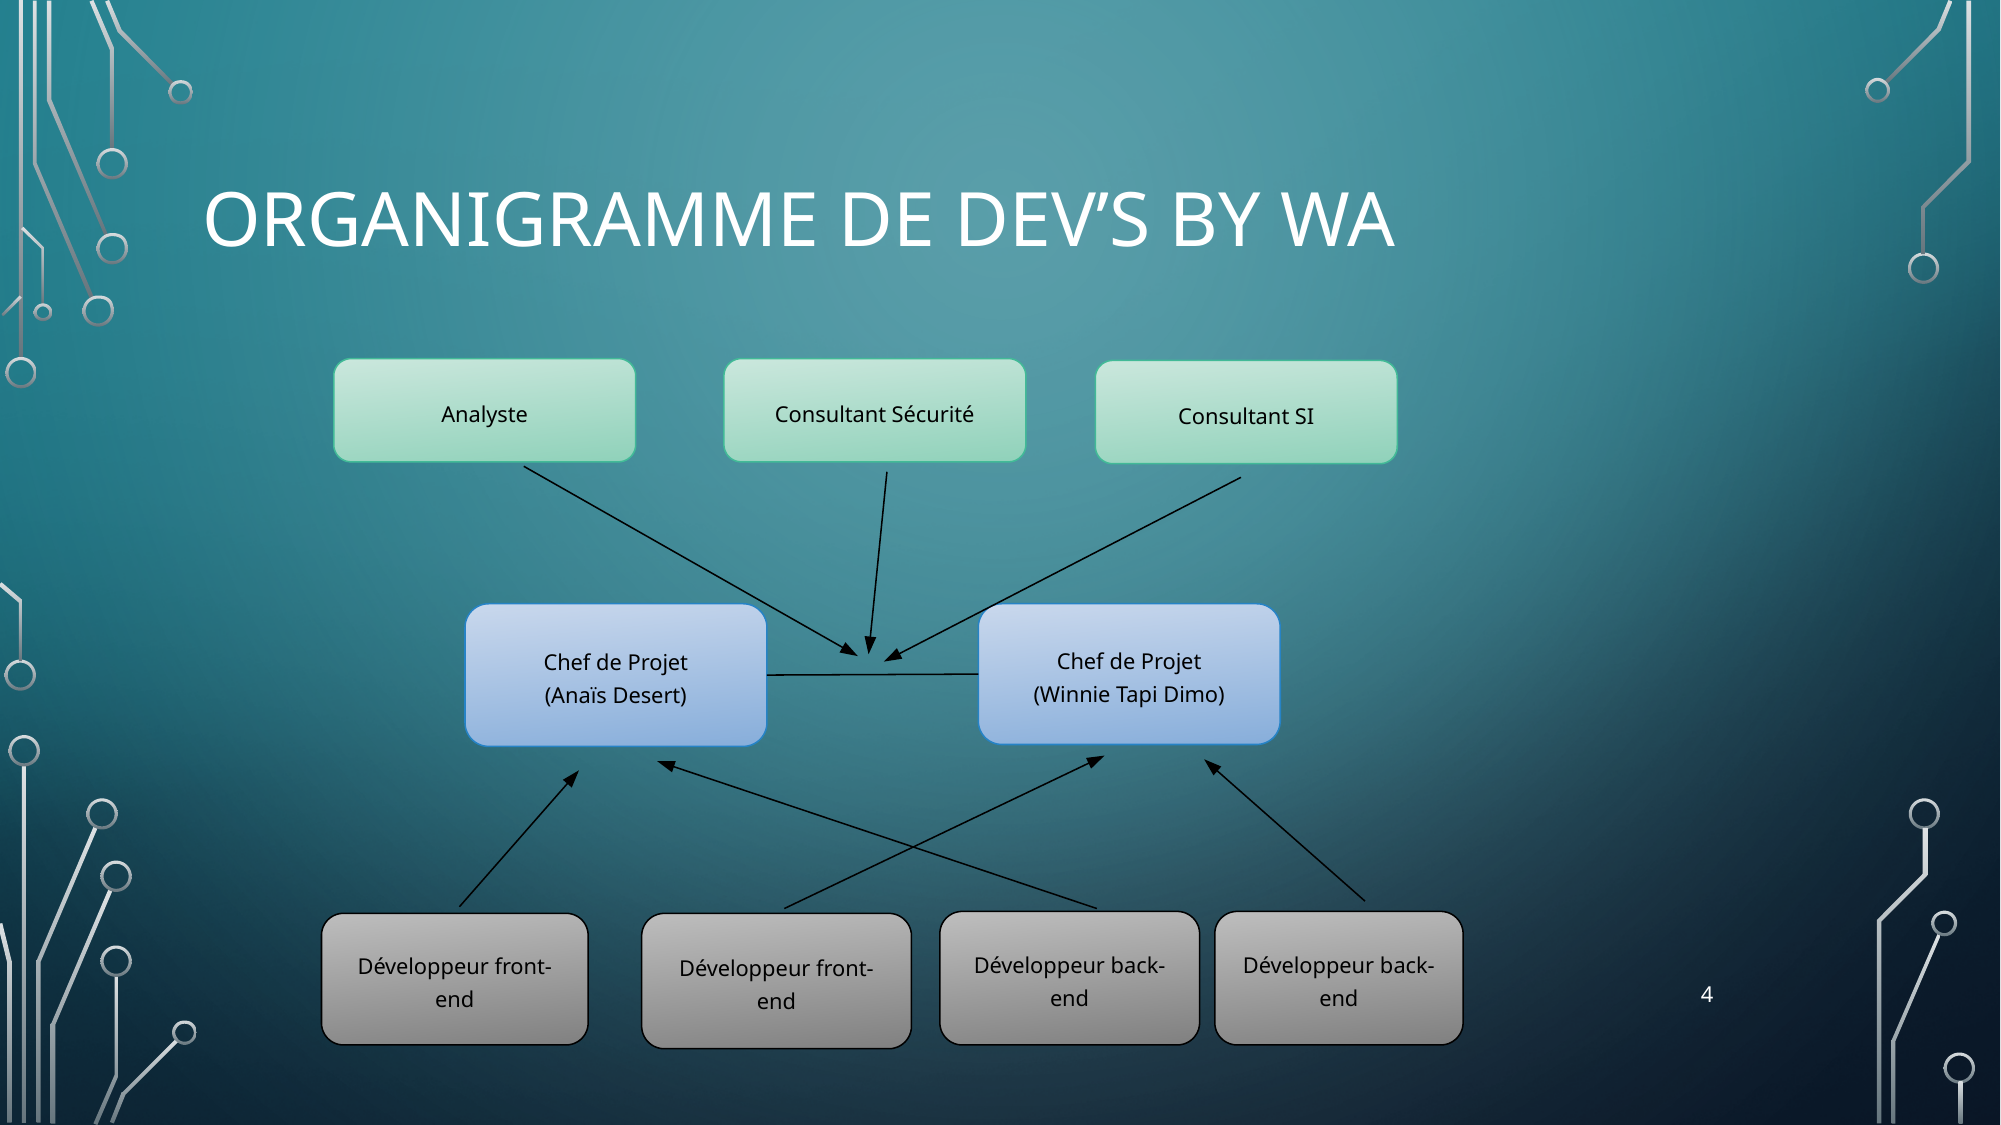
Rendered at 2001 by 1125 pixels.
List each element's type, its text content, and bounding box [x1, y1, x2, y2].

text_box Développeur back-end [1214, 911, 1464, 1045]
text_box Analyste [333, 358, 636, 462]
text_box Développeur front-end [321, 913, 589, 1045]
text_box Développeur back-end [939, 911, 1200, 1045]
text_box Consultant SI [1095, 360, 1398, 464]
text_box Consultant Sécurité [723, 358, 1026, 462]
text_box [1685, 965, 1813, 1025]
text_box Développeur front-end [641, 913, 912, 1049]
title Organigramme de Dev’s by WA [187, 101, 1813, 344]
text_box Chef de Projet (Winnie Tapi Dimo) [978, 603, 1281, 745]
text_box Chef de Projet (Anaïs Desert) [465, 603, 767, 747]
